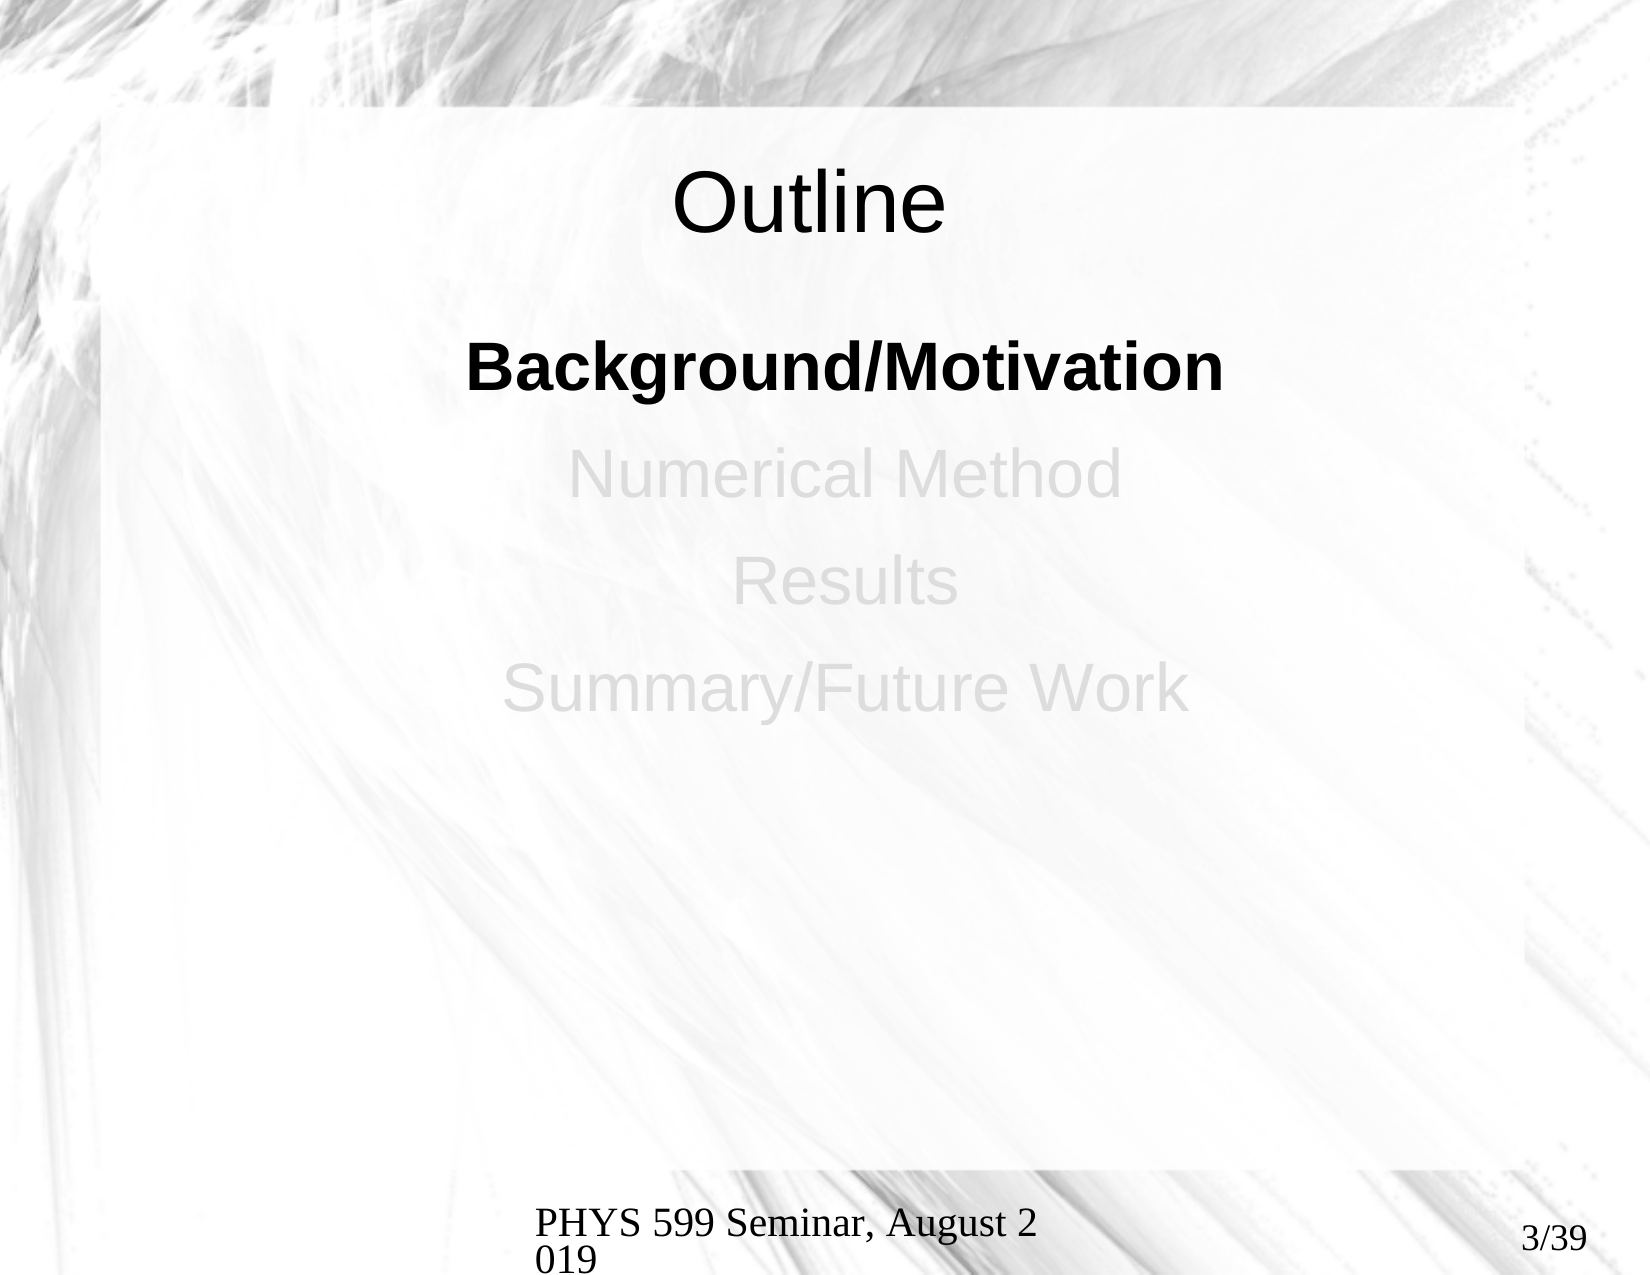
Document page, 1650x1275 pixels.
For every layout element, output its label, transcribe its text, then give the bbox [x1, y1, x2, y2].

list Background/Motivation Numerical Method Results Summary/Future Work [105, 328, 1516, 972]
picture [0, 0, 1650, 1275]
title Outline [117, 115, 1503, 288]
